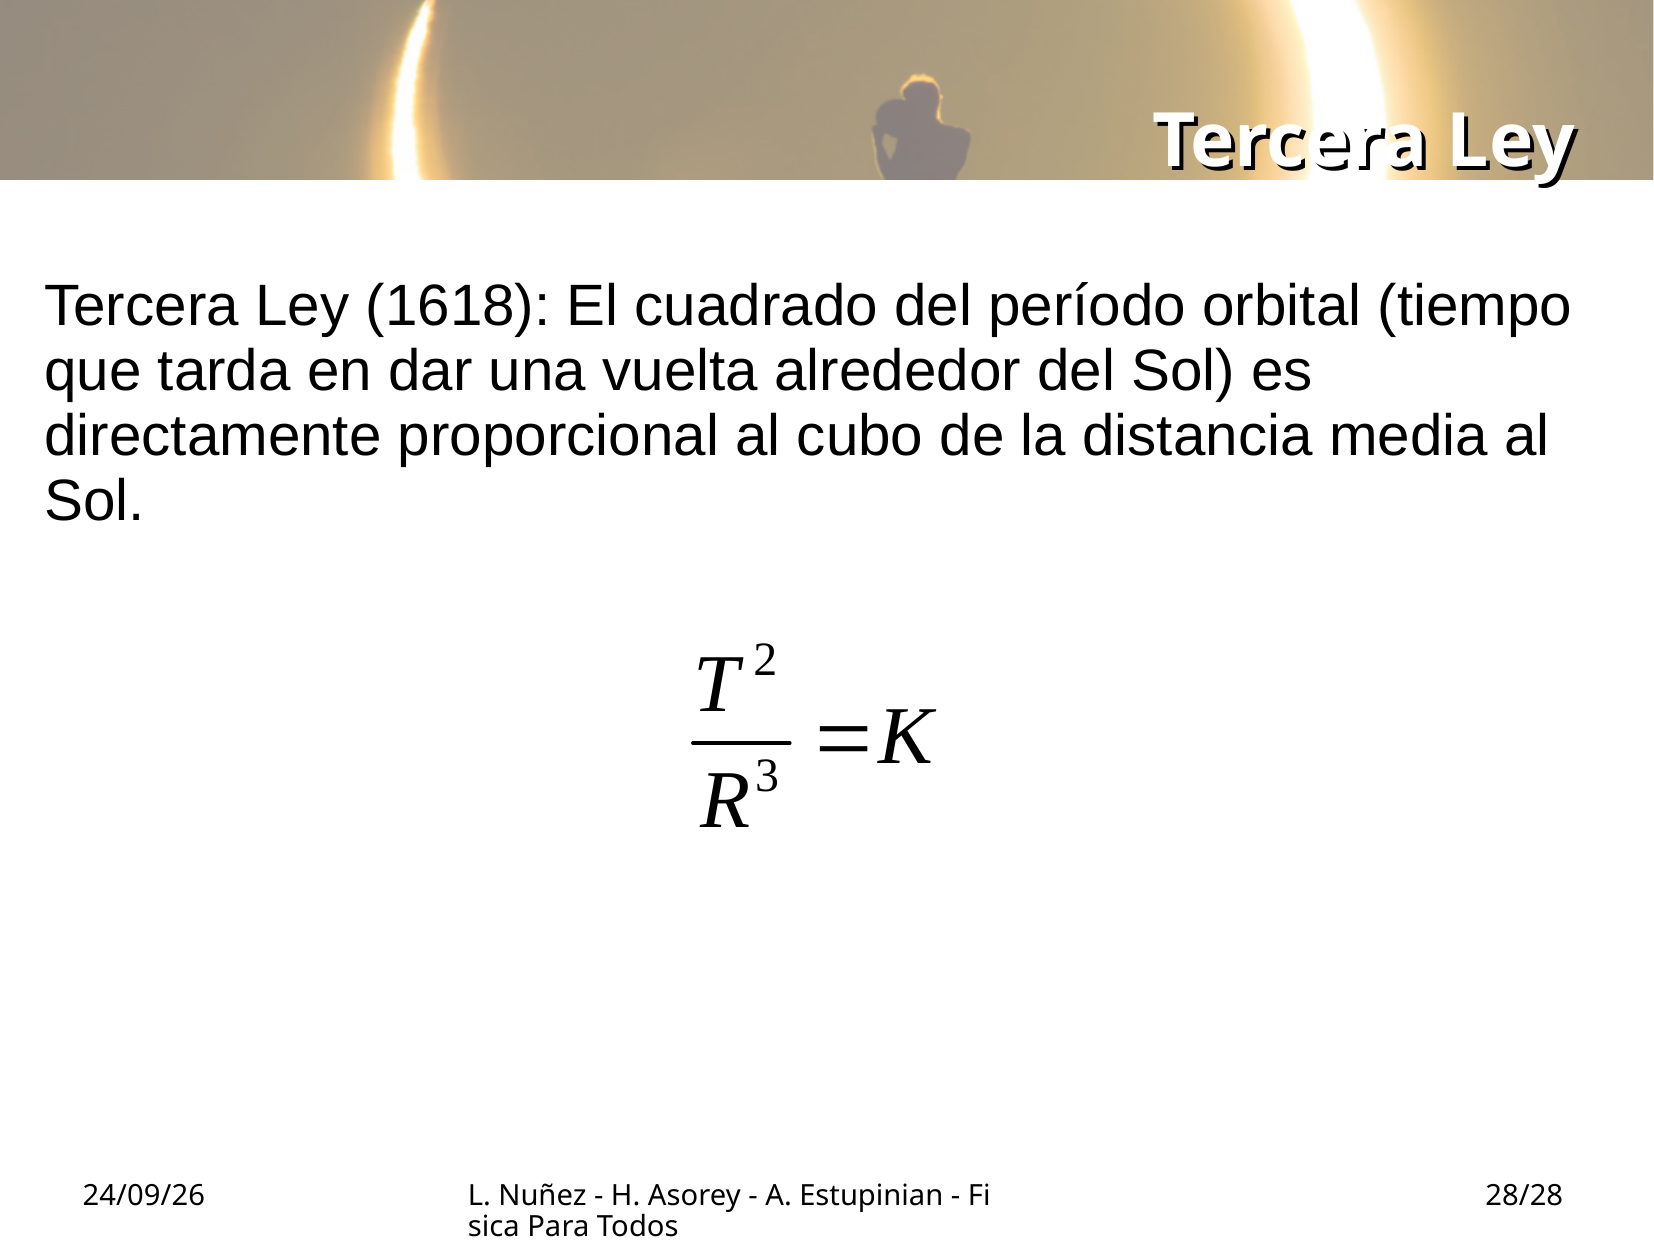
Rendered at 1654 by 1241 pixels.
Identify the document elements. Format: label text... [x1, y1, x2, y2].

title Tercera Ley [86, 49, 1576, 226]
text_box Tercera Ley (1618): El cuadrado del período orbital (tiempo que tarda en dar una vuelta alrededor del Sol) es directamente proporcional al cubo de la distancia media al Sol. [29, 265, 1654, 541]
chart [679, 620, 953, 846]
picture [0, 0, 1654, 180]
